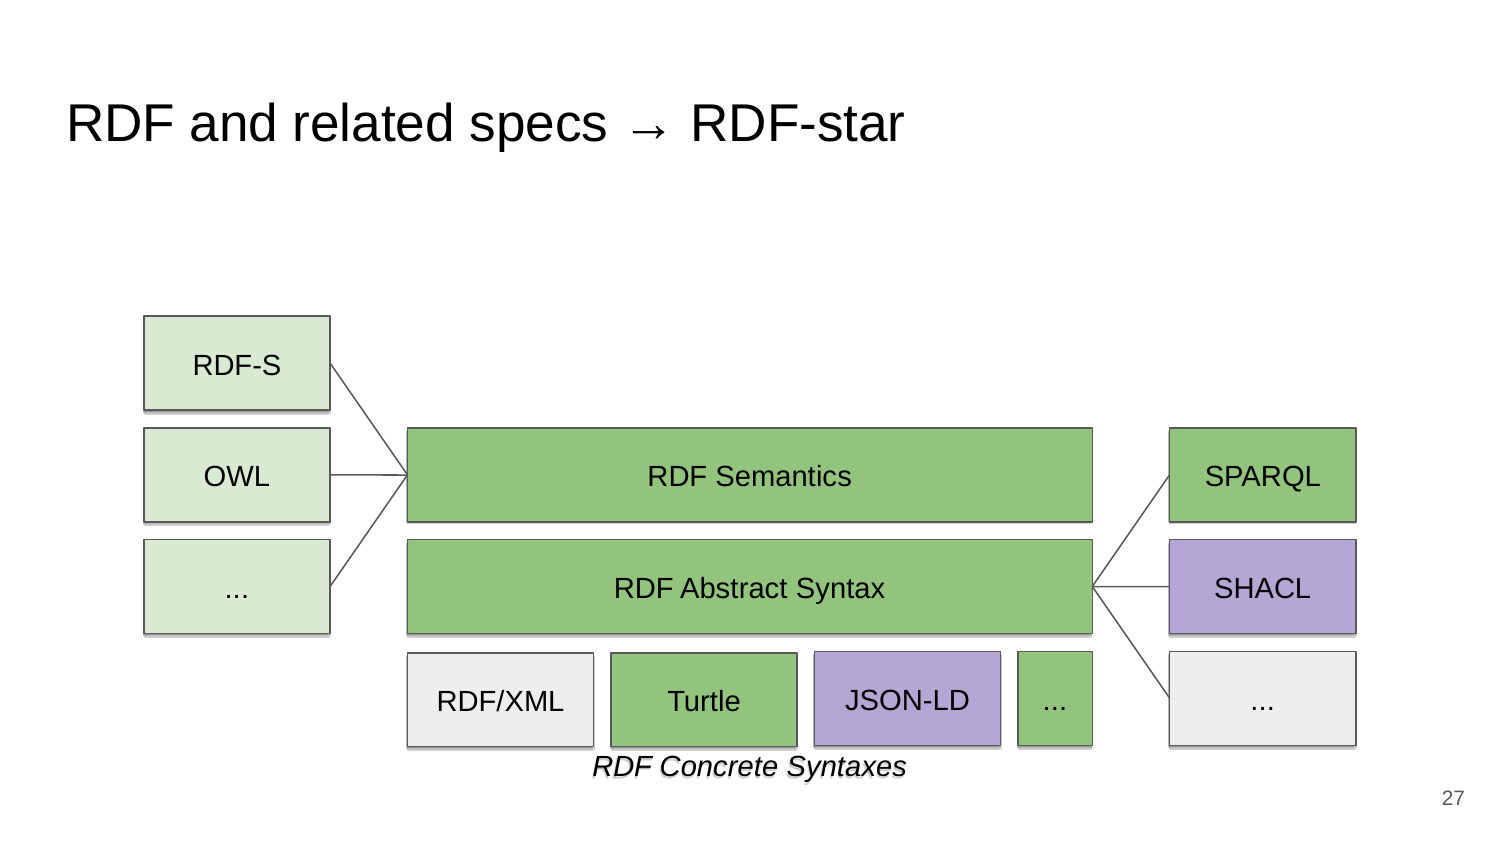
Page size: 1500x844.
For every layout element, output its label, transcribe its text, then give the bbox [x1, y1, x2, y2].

text_box ... [143, 539, 331, 634]
text_box SHACL [1169, 539, 1356, 634]
text_box RDF Semantics [407, 428, 1093, 522]
text_box OWL [143, 427, 331, 522]
text_box SPARQL [1169, 428, 1356, 522]
text_box JSON-LD [814, 651, 1001, 746]
text_box RDF Abstract Syntax [407, 539, 1093, 634]
title RDF and related specs → RDF-star [51, 72, 1449, 167]
text_box ... [1169, 651, 1356, 746]
slide_number <number> [1389, 764, 1480, 830]
text_box RDF/XML [407, 652, 594, 747]
text_box ... [1017, 651, 1093, 746]
text_box RDF-S [143, 316, 331, 411]
text_box Turtle [610, 652, 798, 747]
text_box RDF Concrete Syntaxes [407, 732, 1093, 798]
